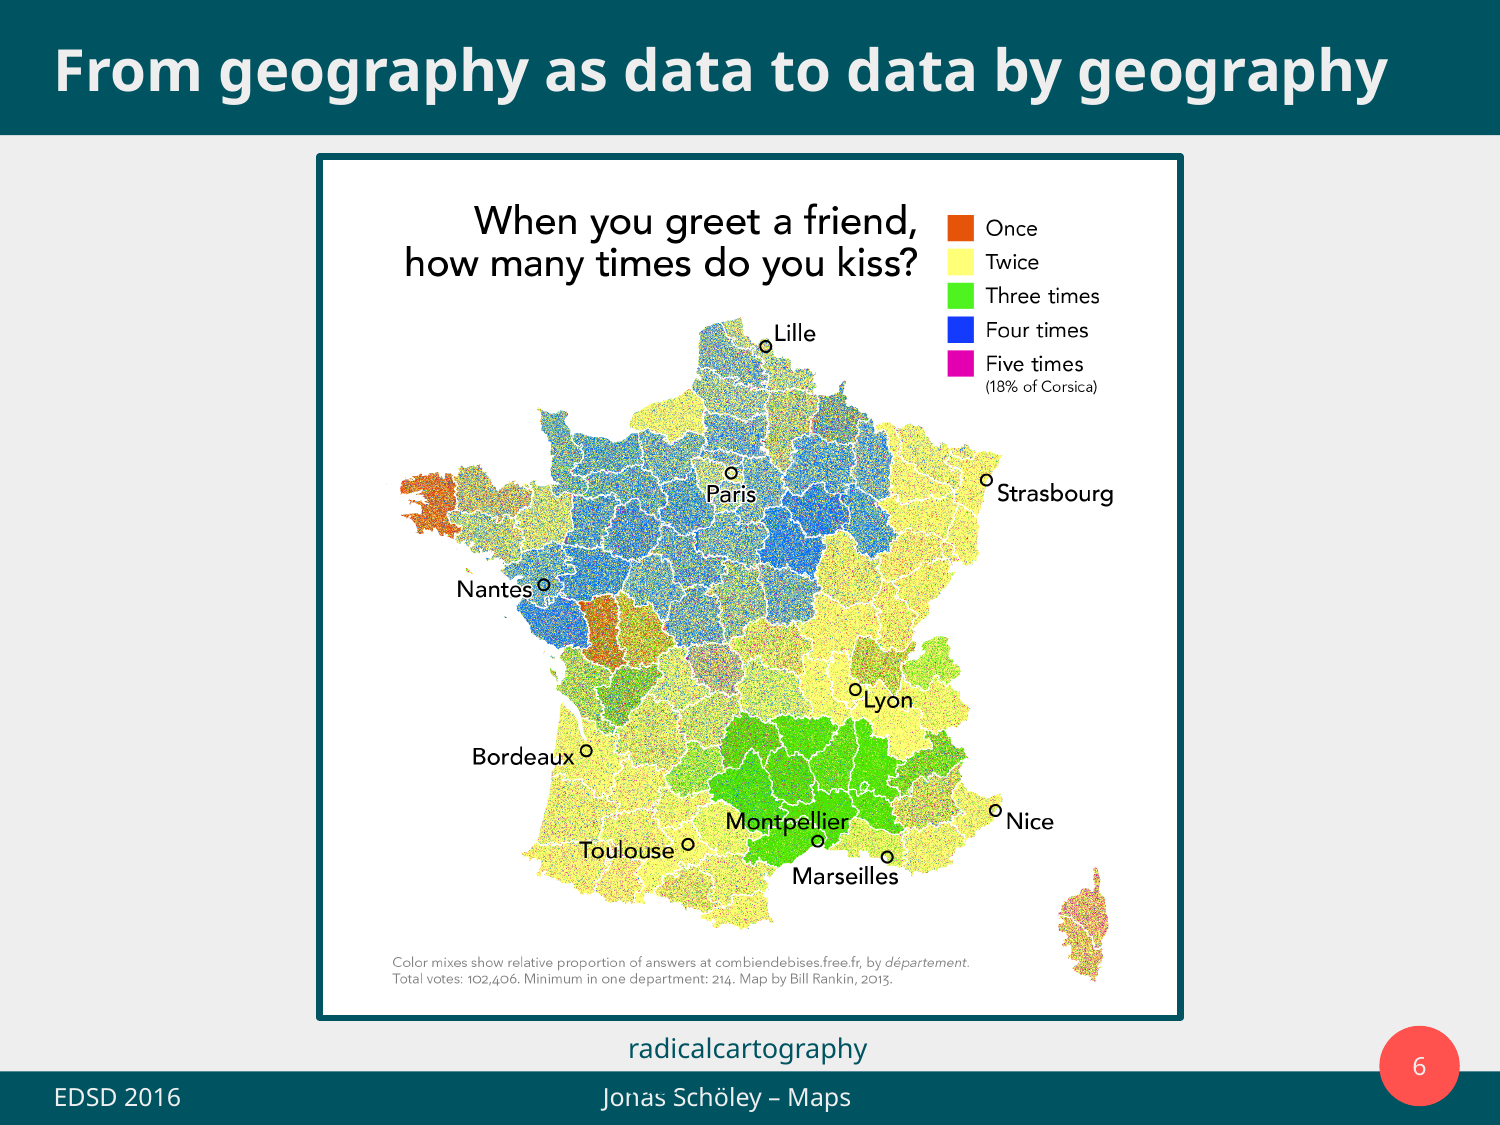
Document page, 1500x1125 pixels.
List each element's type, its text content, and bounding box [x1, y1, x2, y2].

title From geography as data to data by geography [53, 0, 1447, 141]
text_box radicalcartography.net [613, 1021, 887, 1073]
picture [322, 159, 1178, 1015]
